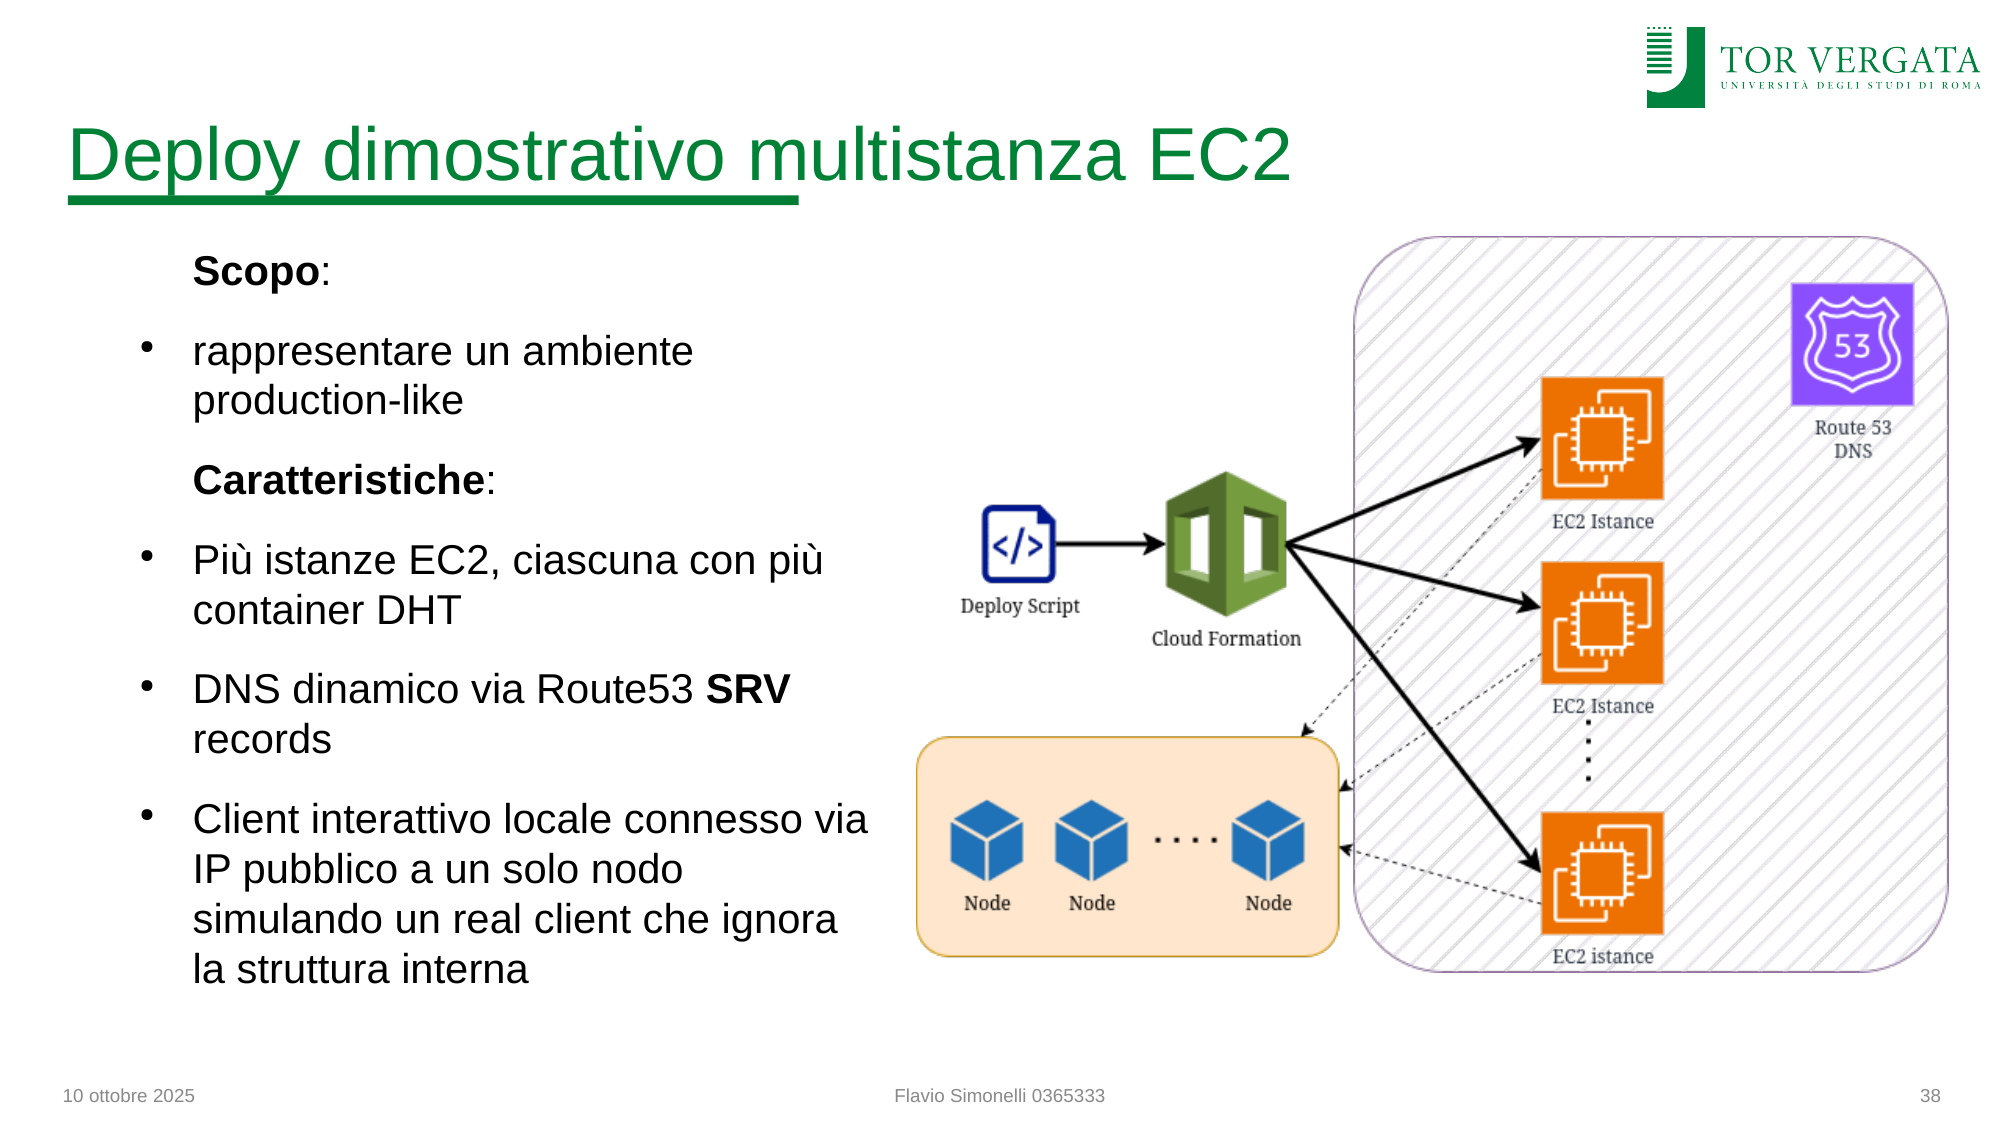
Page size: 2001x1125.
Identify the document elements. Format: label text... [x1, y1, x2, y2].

picture [916, 236, 1949, 973]
slide_number 10 ottobre 2025 [47, 1065, 498, 1125]
list Scopo: rappresentare un ambiente production-like Caratteristiche: Più istanze EC2, ciascuna con più container DHT DNS dinamico via Route53 SRV records Client interattivo locale connesso via IP pubblico a un solo nodo simulando un real client che ignora la struttura interna [106, 236, 886, 1056]
footer Flavio Simonelli 0365333 [662, 1065, 1338, 1125]
title Deploy dimostrativo multistanza EC2 [52, 51, 1981, 204]
picture [1647, 27, 1981, 51]
